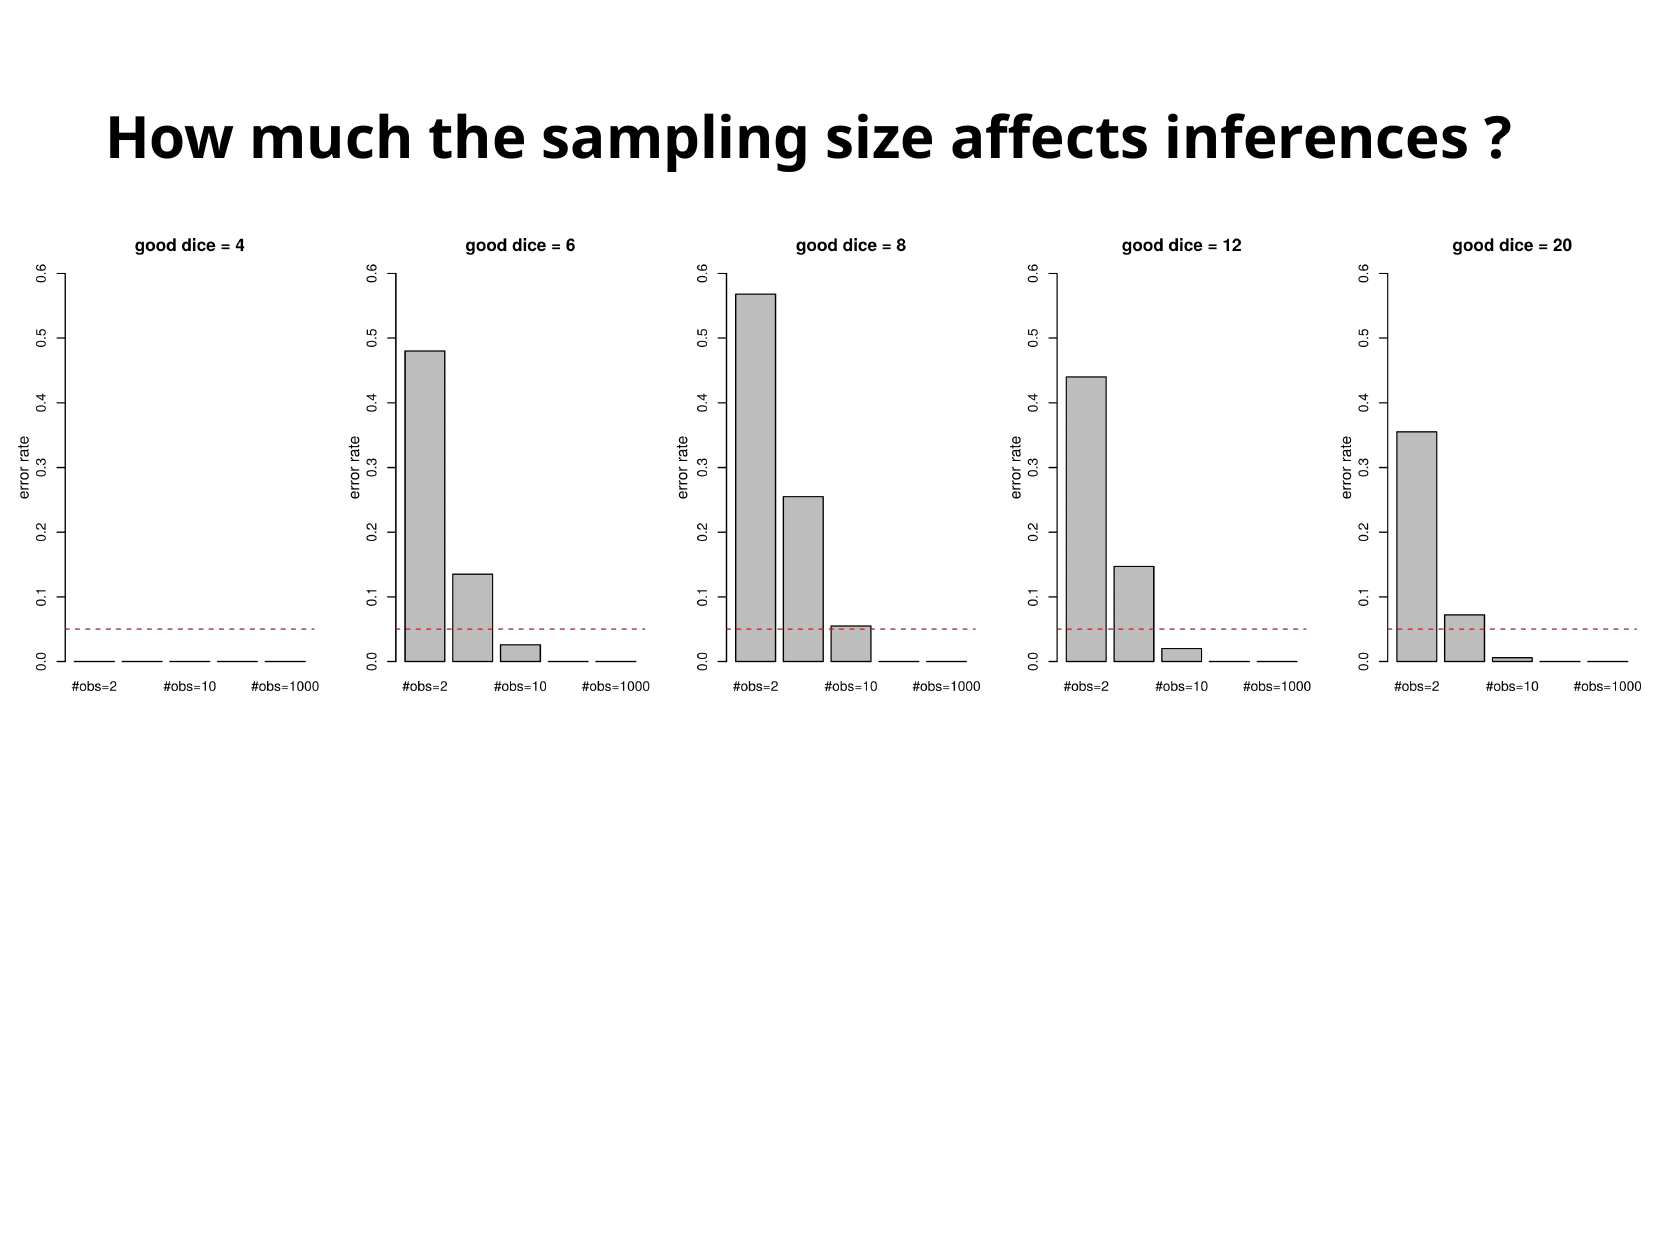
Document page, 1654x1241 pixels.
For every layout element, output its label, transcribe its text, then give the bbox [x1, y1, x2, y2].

picture [18, 238, 1641, 691]
text_box How much the sampling size affects inferences ? [90, 88, 1542, 188]
